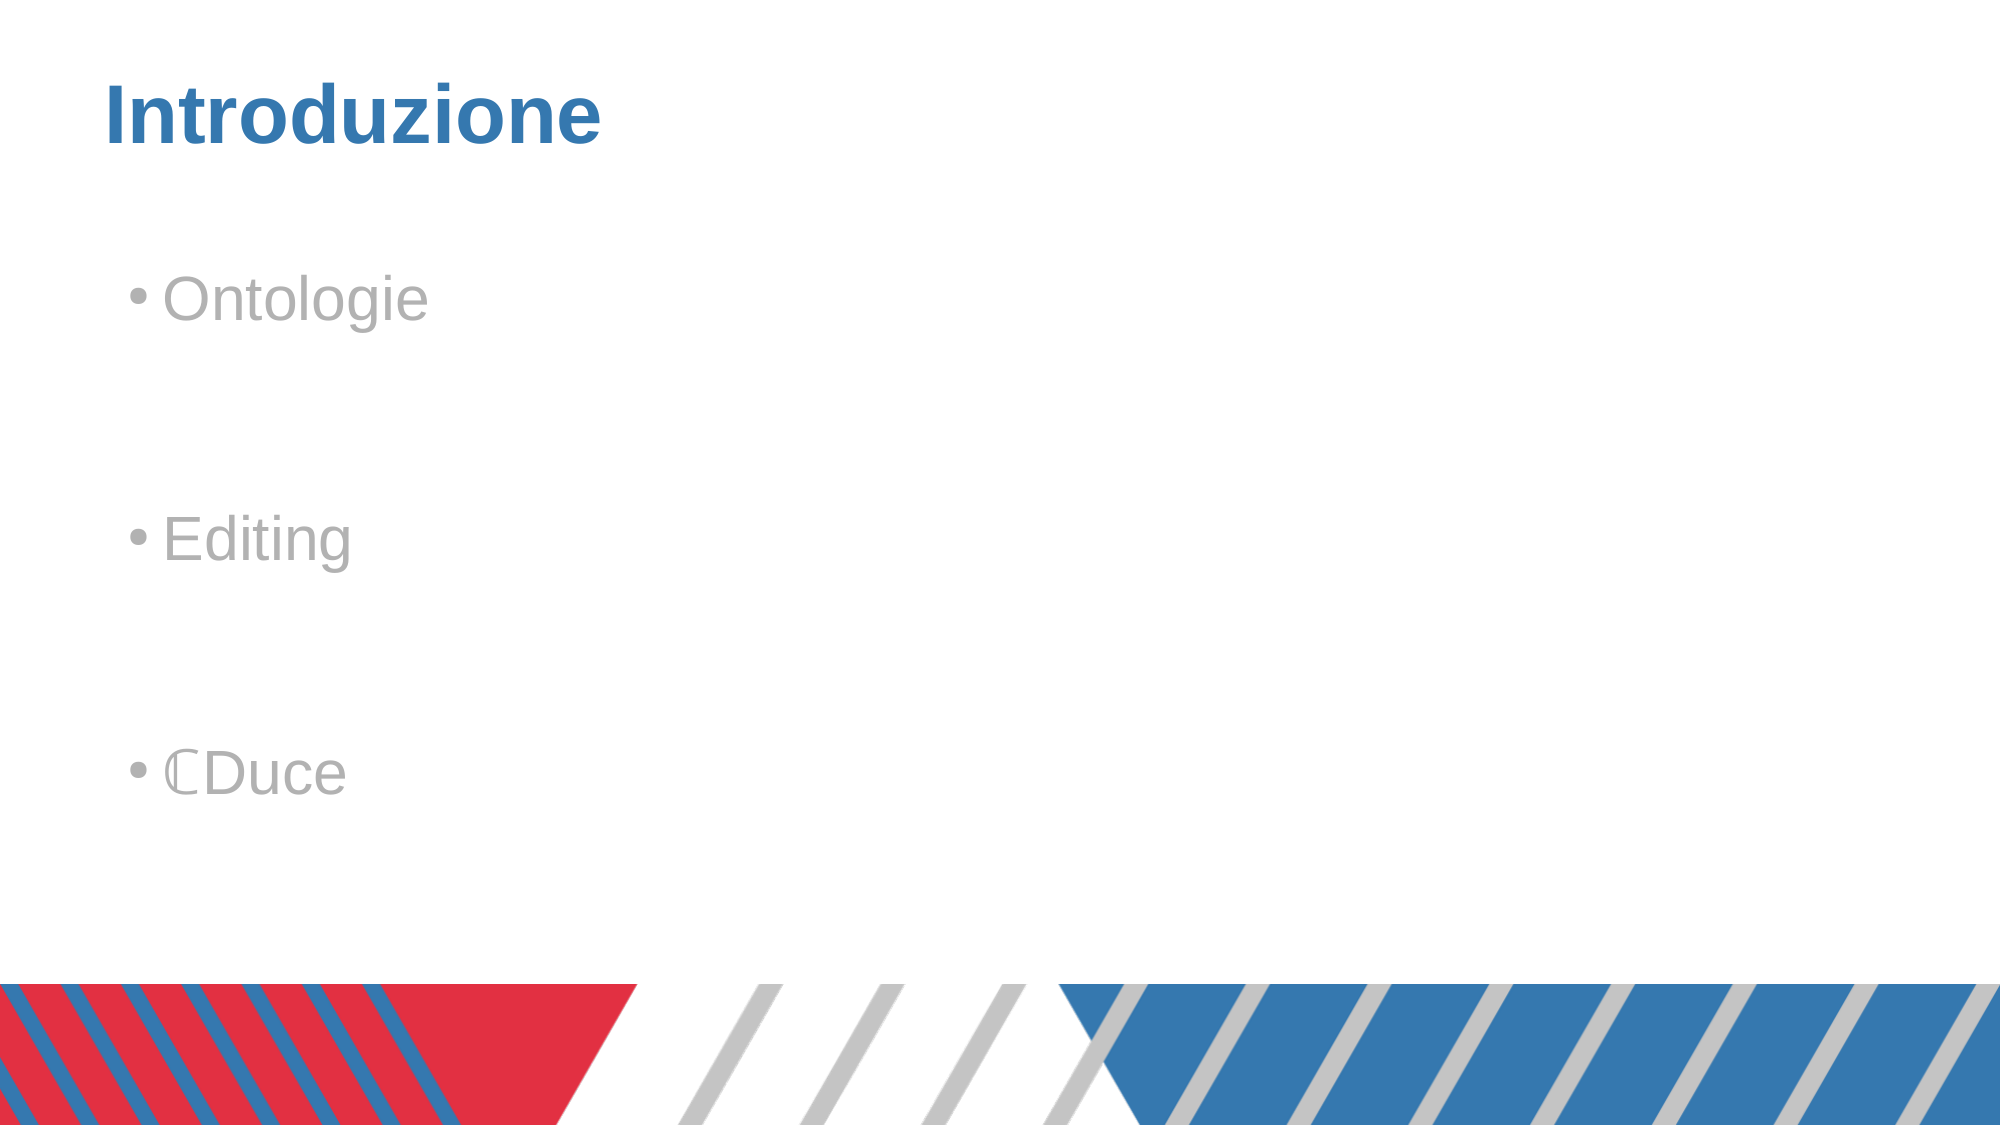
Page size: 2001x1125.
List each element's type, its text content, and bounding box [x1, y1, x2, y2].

text_box Ontologie Editing ℂDuce [112, 262, 1801, 976]
picture [0, 984, 2000, 1125]
title Introduzione [89, 64, 1828, 171]
